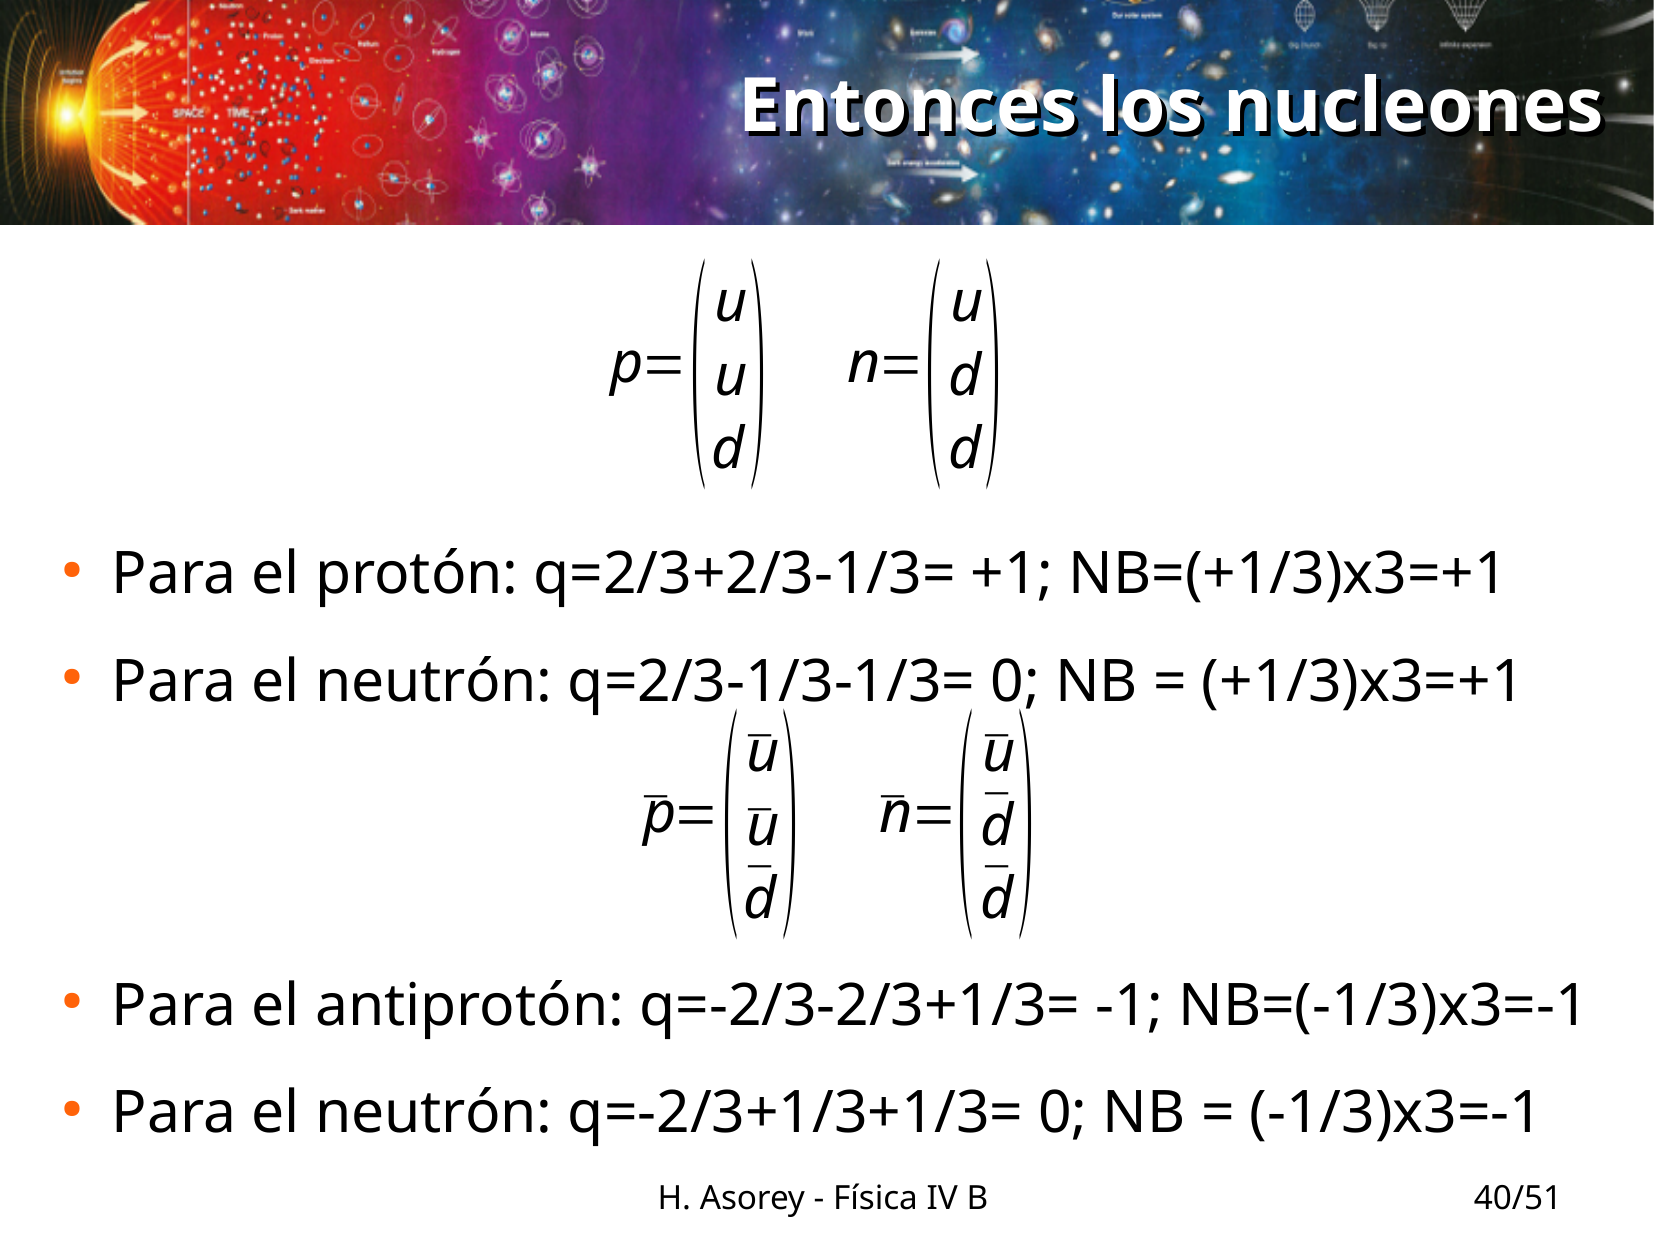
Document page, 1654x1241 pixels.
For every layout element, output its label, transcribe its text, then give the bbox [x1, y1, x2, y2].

chart [632, 704, 1114, 943]
list Para el protón: q=2/3+2/3-1/3= +1; NB=(+1/3)x3=+1 Para el neutrón: q=2/3-1/3-1/3= 0; NB = (+1/3)x3=+1 Para el antiprotón: q=-2/3-2/3+1/3= -1; NB=(-1/3)x3=-1 Para el neutrón: q=-2/3+1/3+1/3= 0; NB = (-1/3)x3=-1 [45, 207, 1606, 1186]
chart [600, 255, 1082, 493]
picture [0, 0, 1654, 225]
title Entonces los nucleones [45, 15, 1606, 191]
